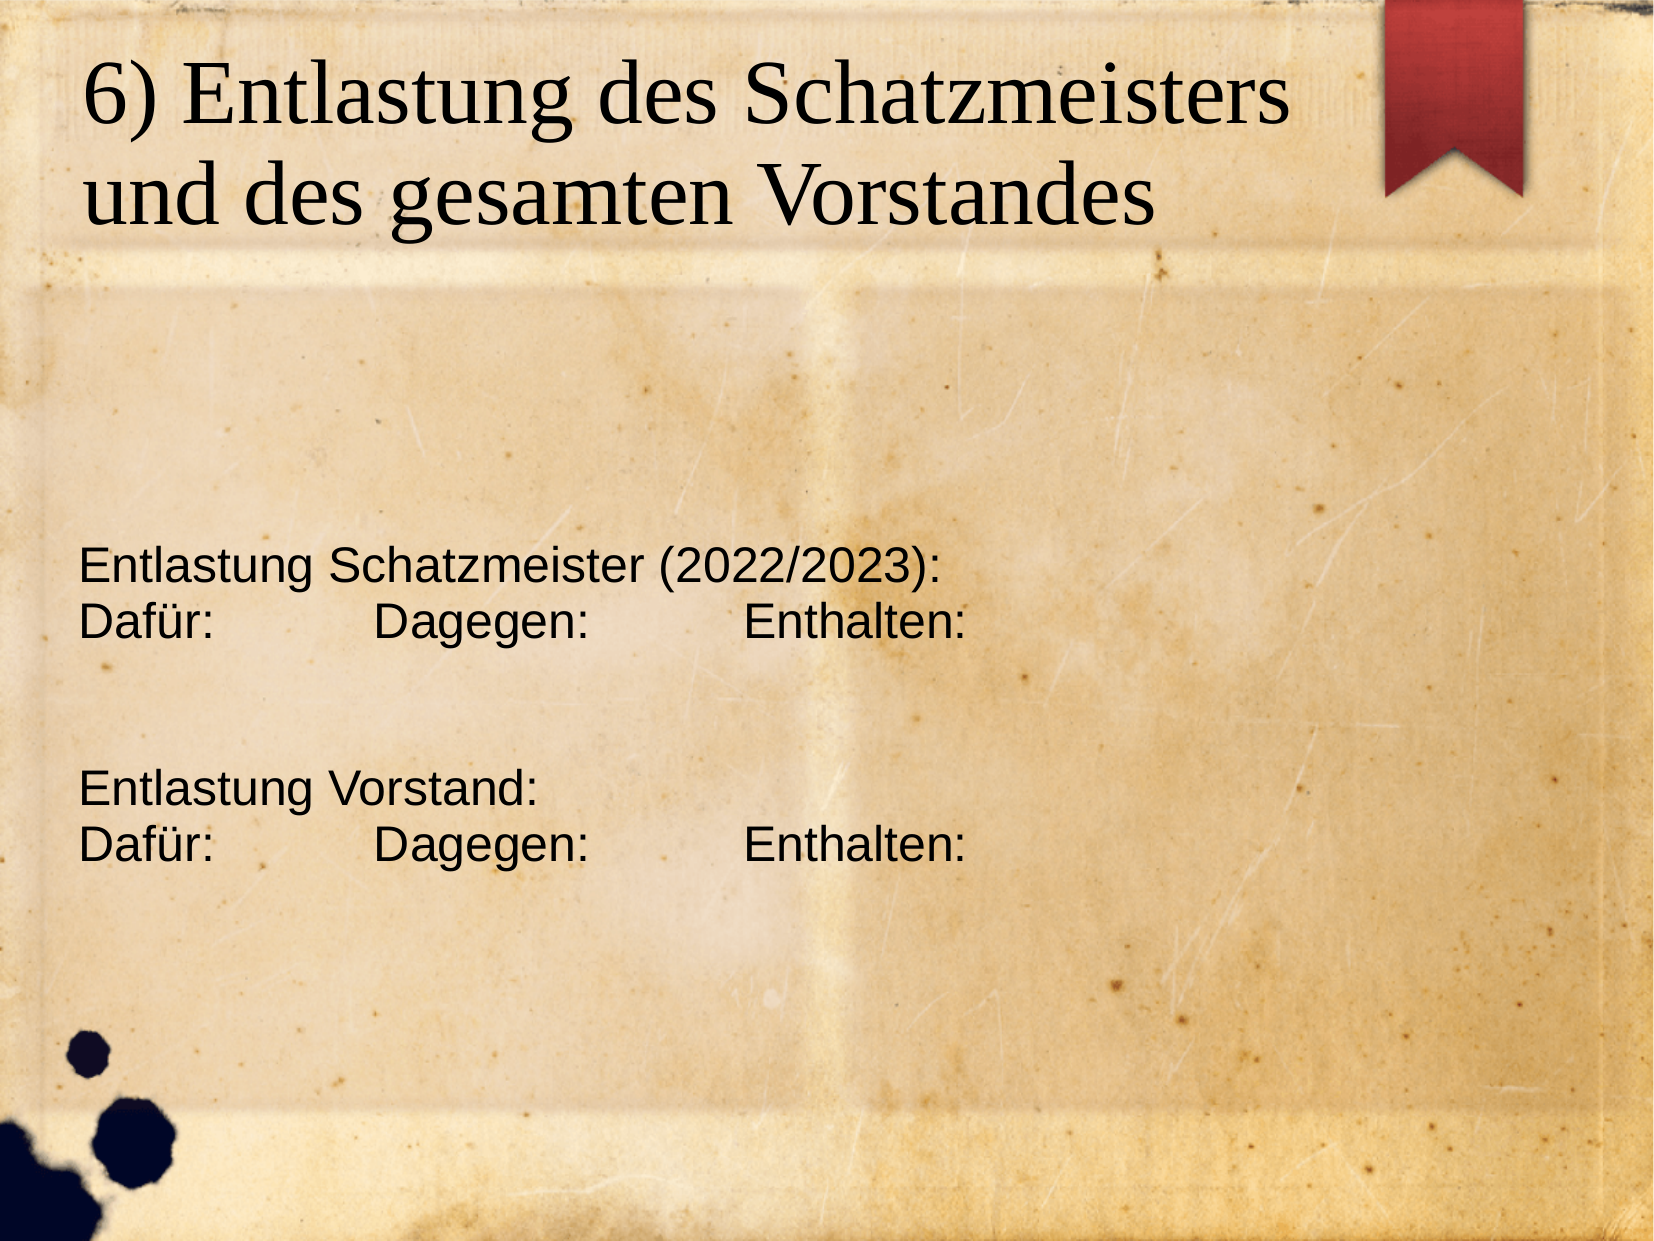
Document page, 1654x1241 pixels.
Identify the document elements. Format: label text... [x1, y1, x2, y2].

picture [0, 0, 1654, 1241]
text_box Entlastung Schatzmeister (2022/2023): Dafür: Dagegen: Enthalten: Entlastung Vorstand: Dafür: Dagegen: Enthalten: [63, 529, 1595, 880]
title 6) Entlastung des Schatzmeisters und des gesamten Vorstandes [82, 41, 1347, 245]
